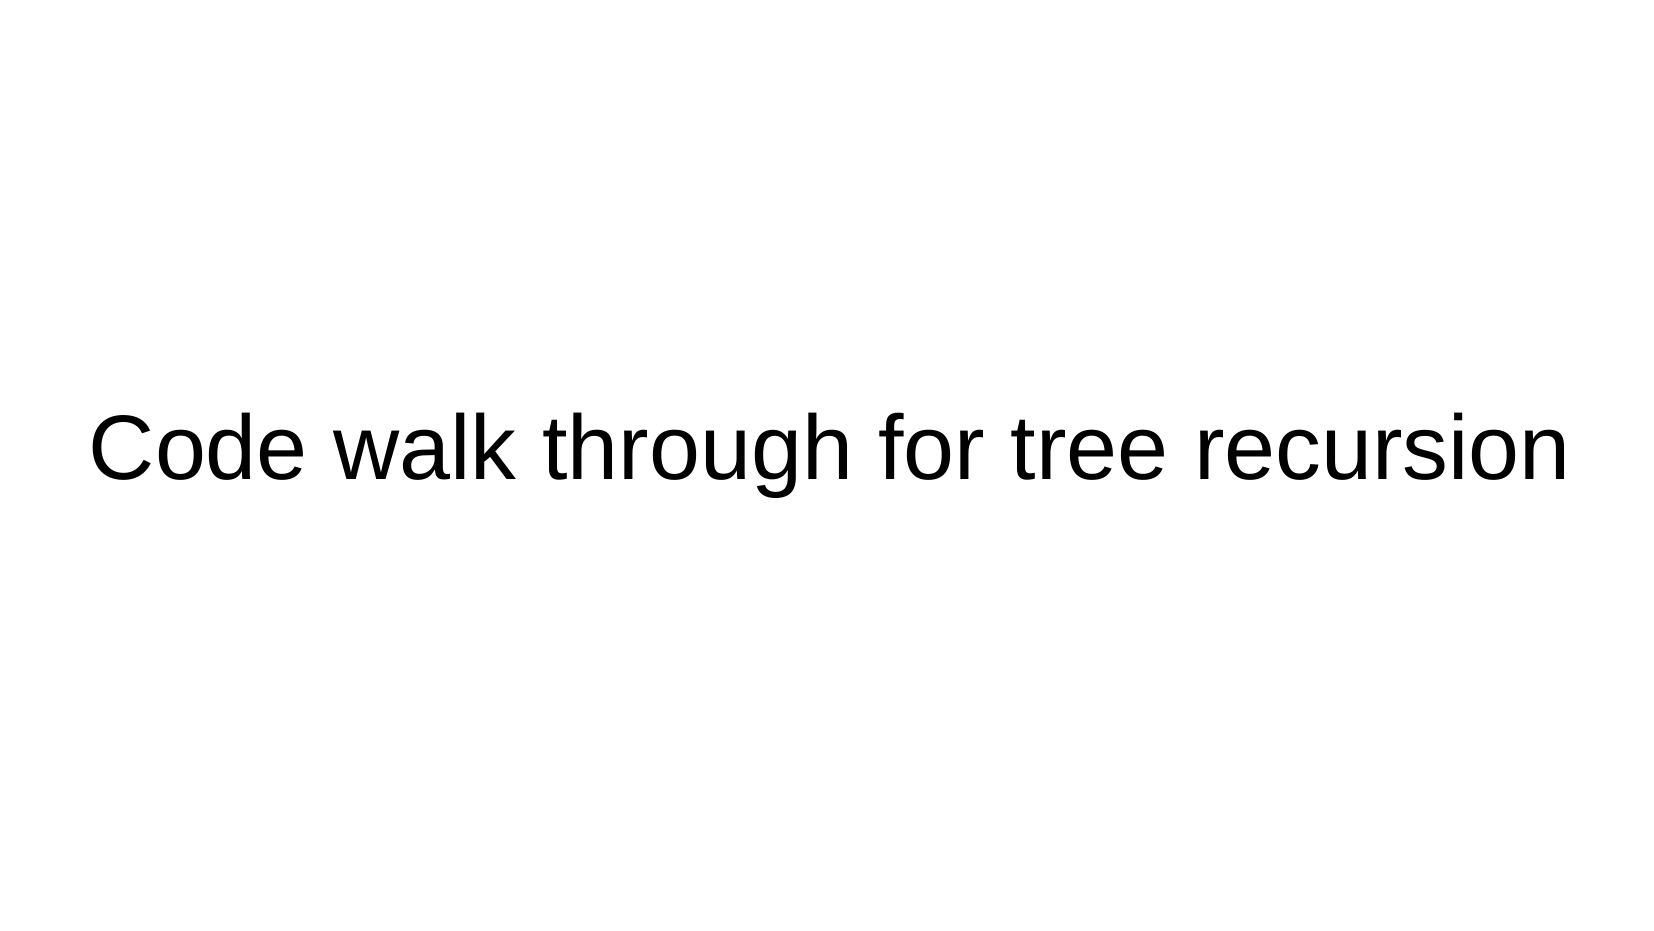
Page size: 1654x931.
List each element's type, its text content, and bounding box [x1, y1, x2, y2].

title Code walk through for tree recursion [86, 369, 1576, 526]
